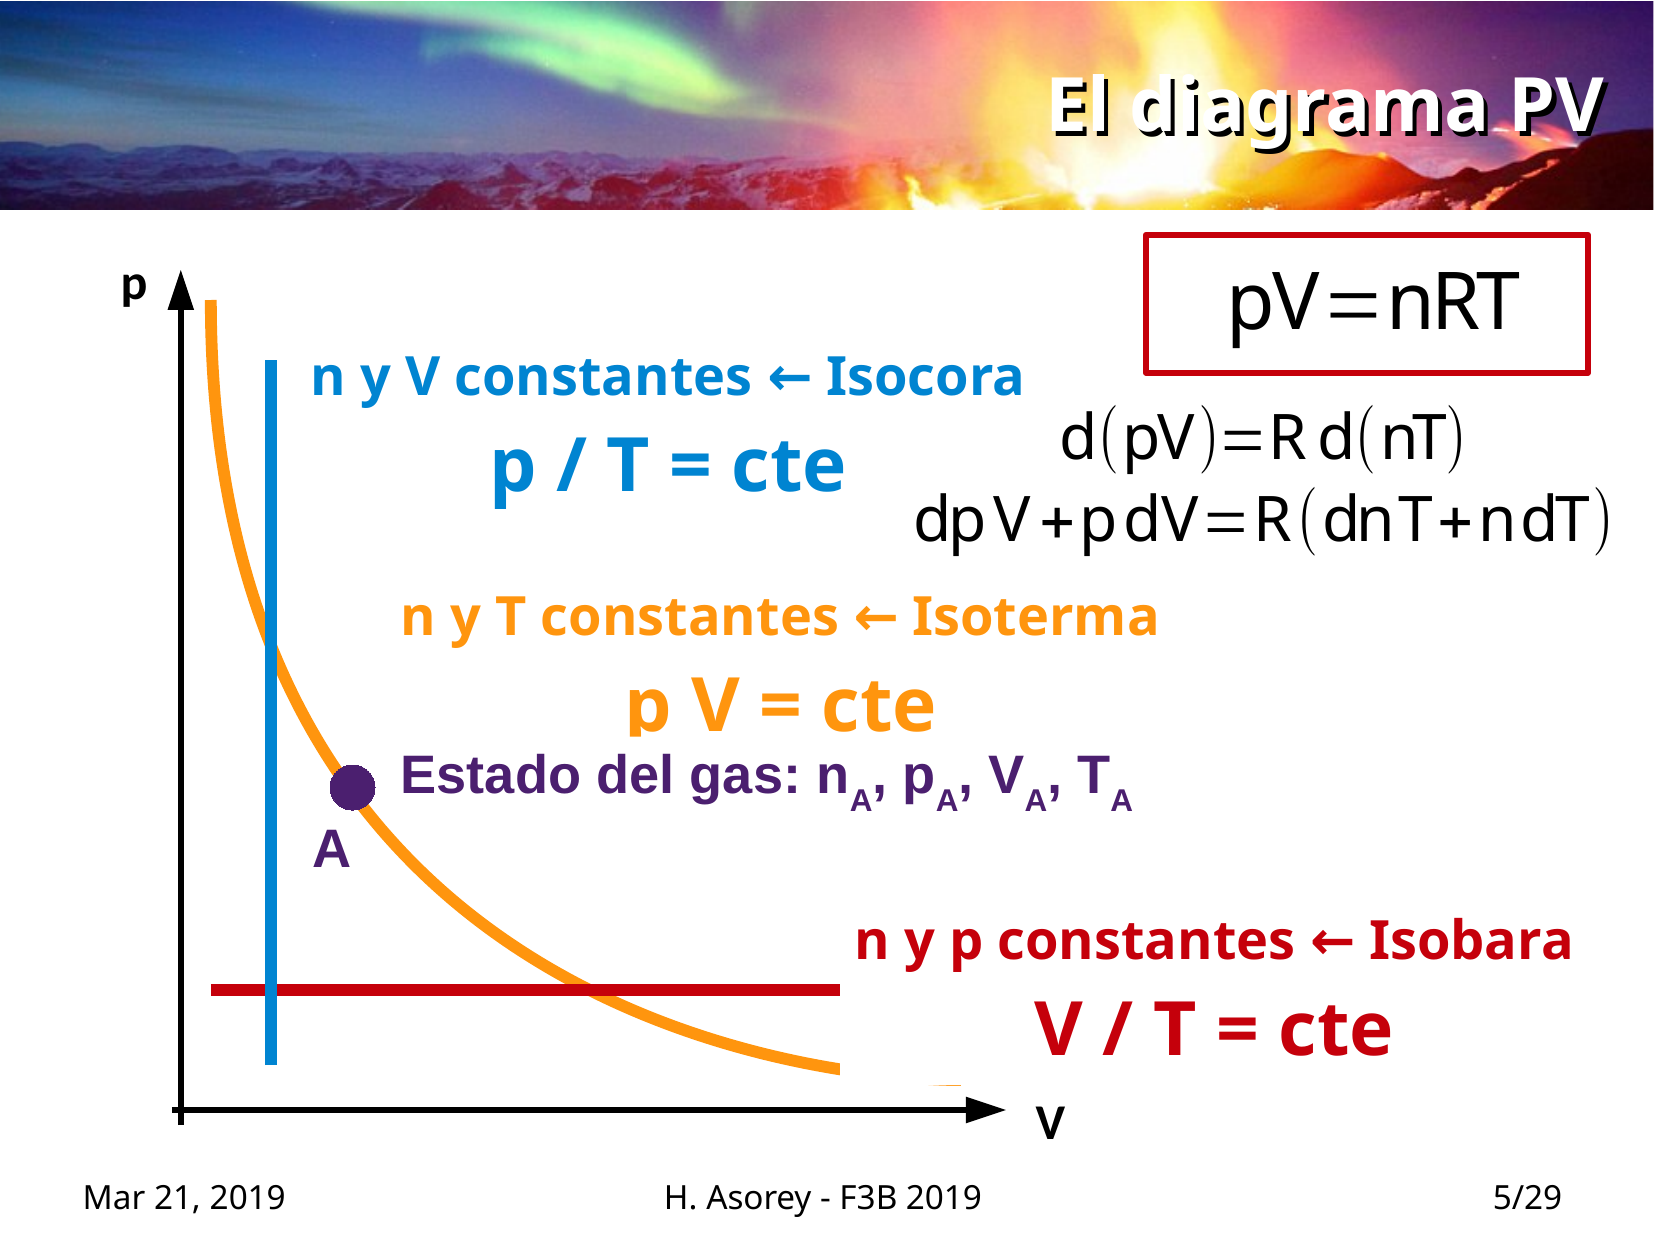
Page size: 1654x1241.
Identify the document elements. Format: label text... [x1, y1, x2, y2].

text_box [330, 765, 376, 811]
text_box V [1020, 1095, 1081, 1171]
text_box A [289, 811, 376, 901]
text_box p [105, 255, 163, 331]
title El diagrama PV [45, 15, 1606, 191]
text_box Estado del gas: nA, pA, VA, TA [385, 736, 1151, 826]
chart [1220, 252, 1527, 350]
text_box n y p constantes ← Isobara V / T = cte [840, 893, 1578, 1066]
chart [906, 399, 1620, 560]
text_box n y T constantes ← Isoterma p V = cte [386, 570, 1156, 742]
picture [0, 1, 1654, 210]
text_box n y V constantes ← Isocora p / T = cte [296, 330, 1036, 502]
